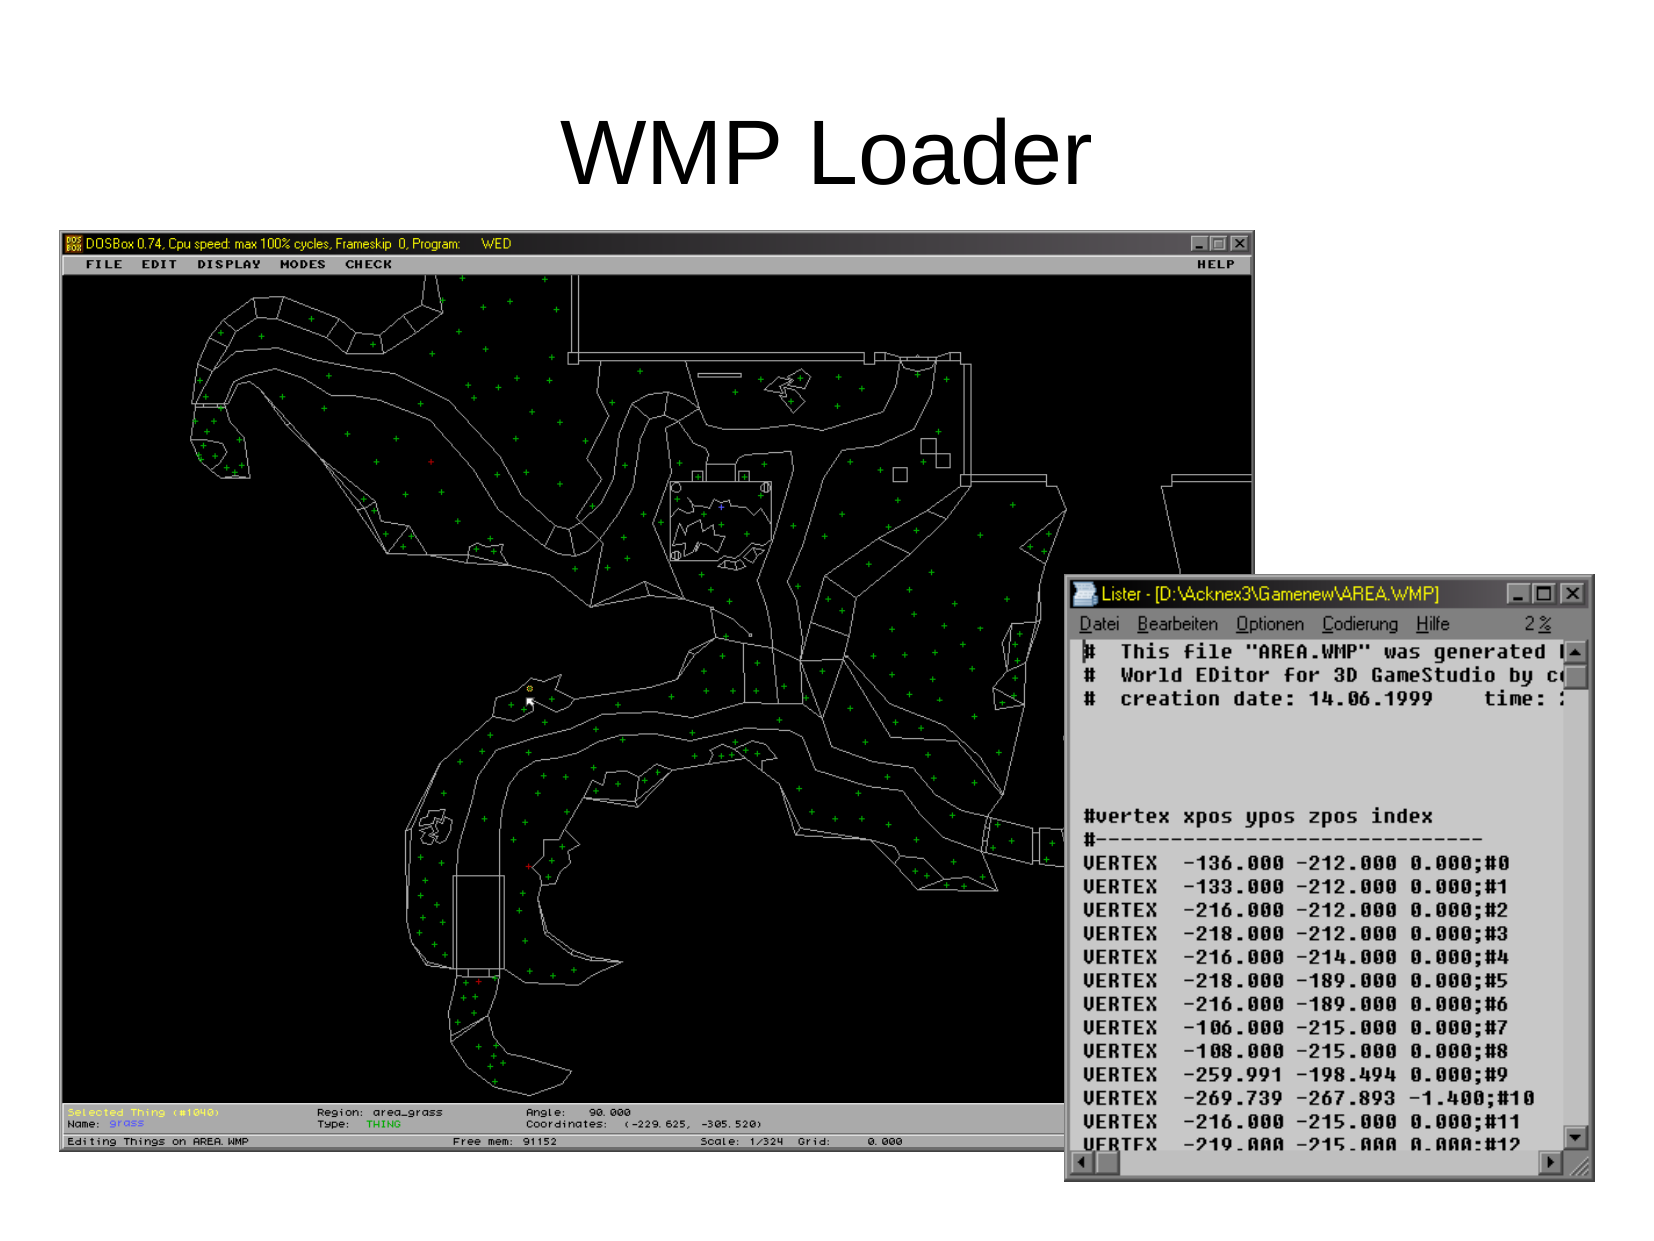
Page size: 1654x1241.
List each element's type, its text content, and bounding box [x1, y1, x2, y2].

picture [59, 230, 1595, 1182]
title WMP Loader [82, 49, 1571, 257]
